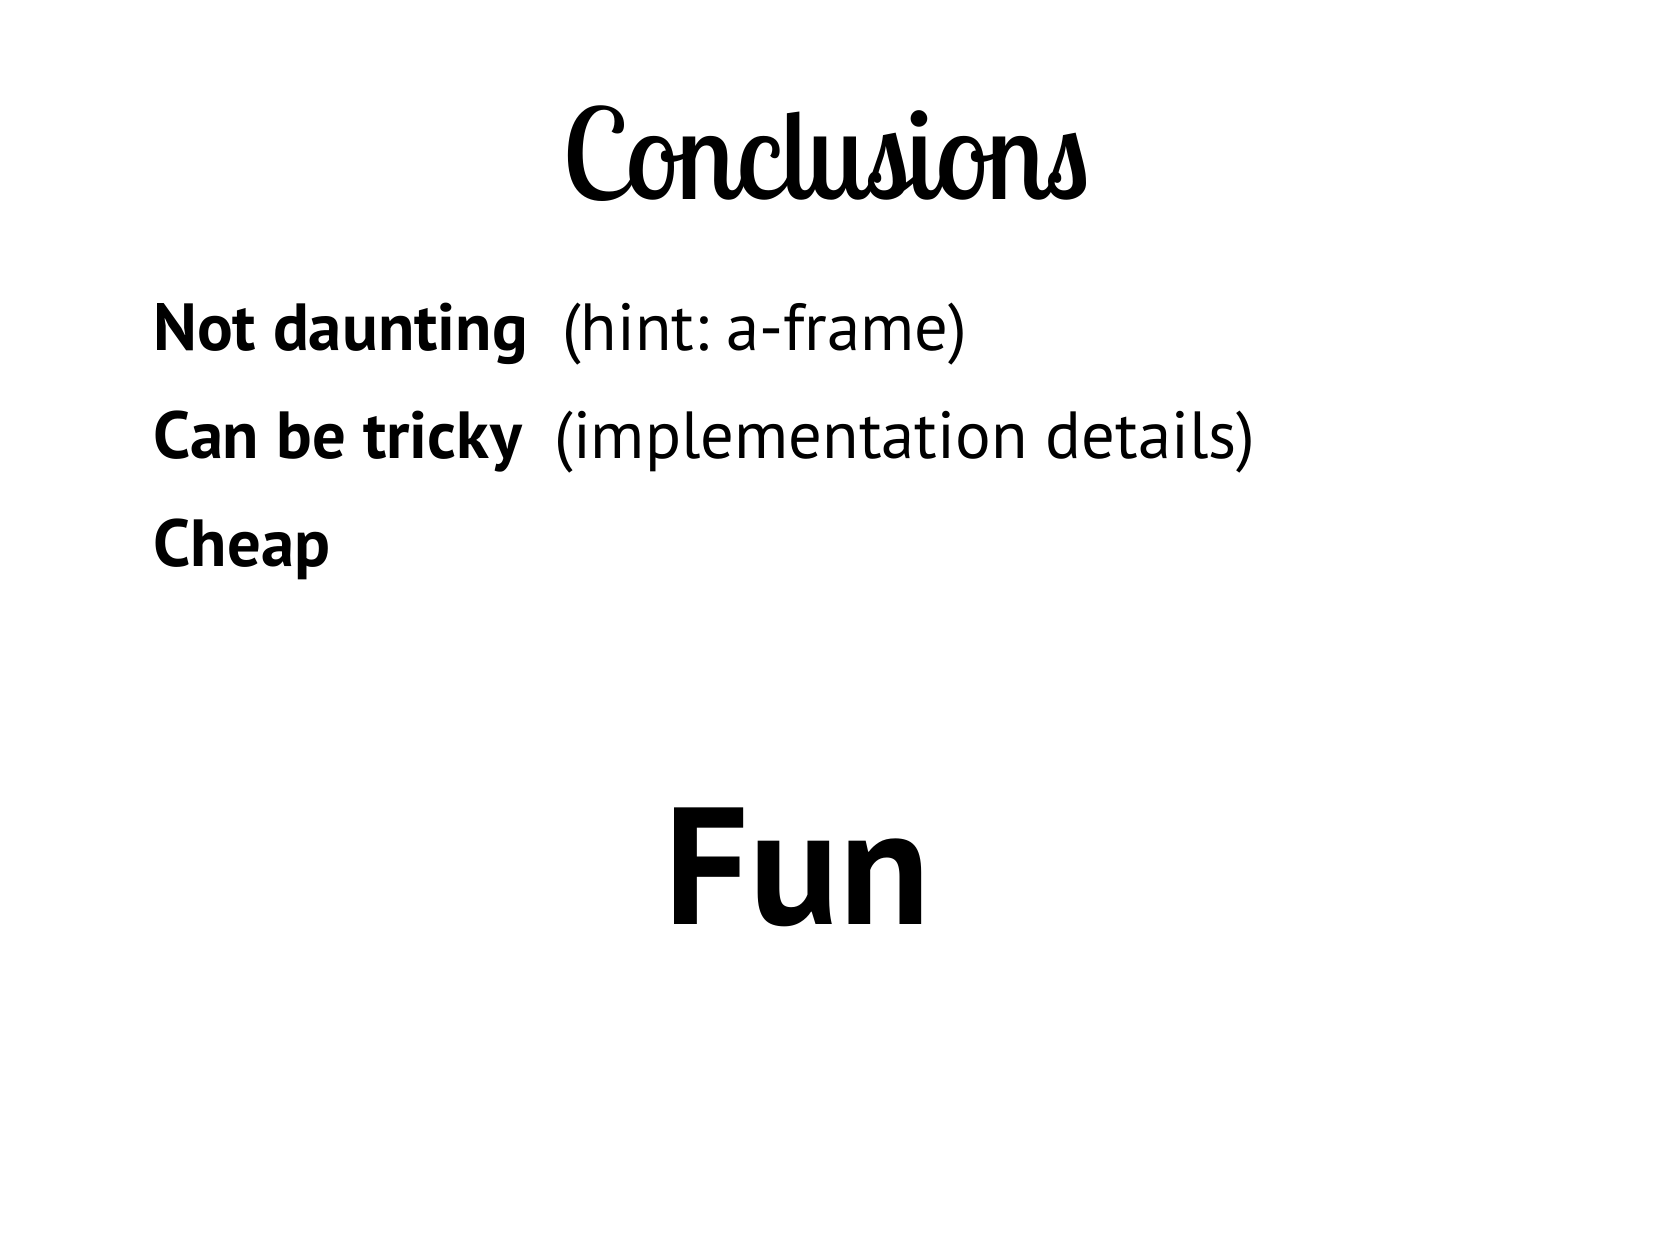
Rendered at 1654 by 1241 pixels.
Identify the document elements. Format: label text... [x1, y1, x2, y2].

text_box Fun [401, 767, 1134, 979]
list Not daunting (hint: a-frame) Can be tricky (implementation details) Cheap [82, 290, 1512, 638]
title Conclusions [82, 49, 1571, 257]
